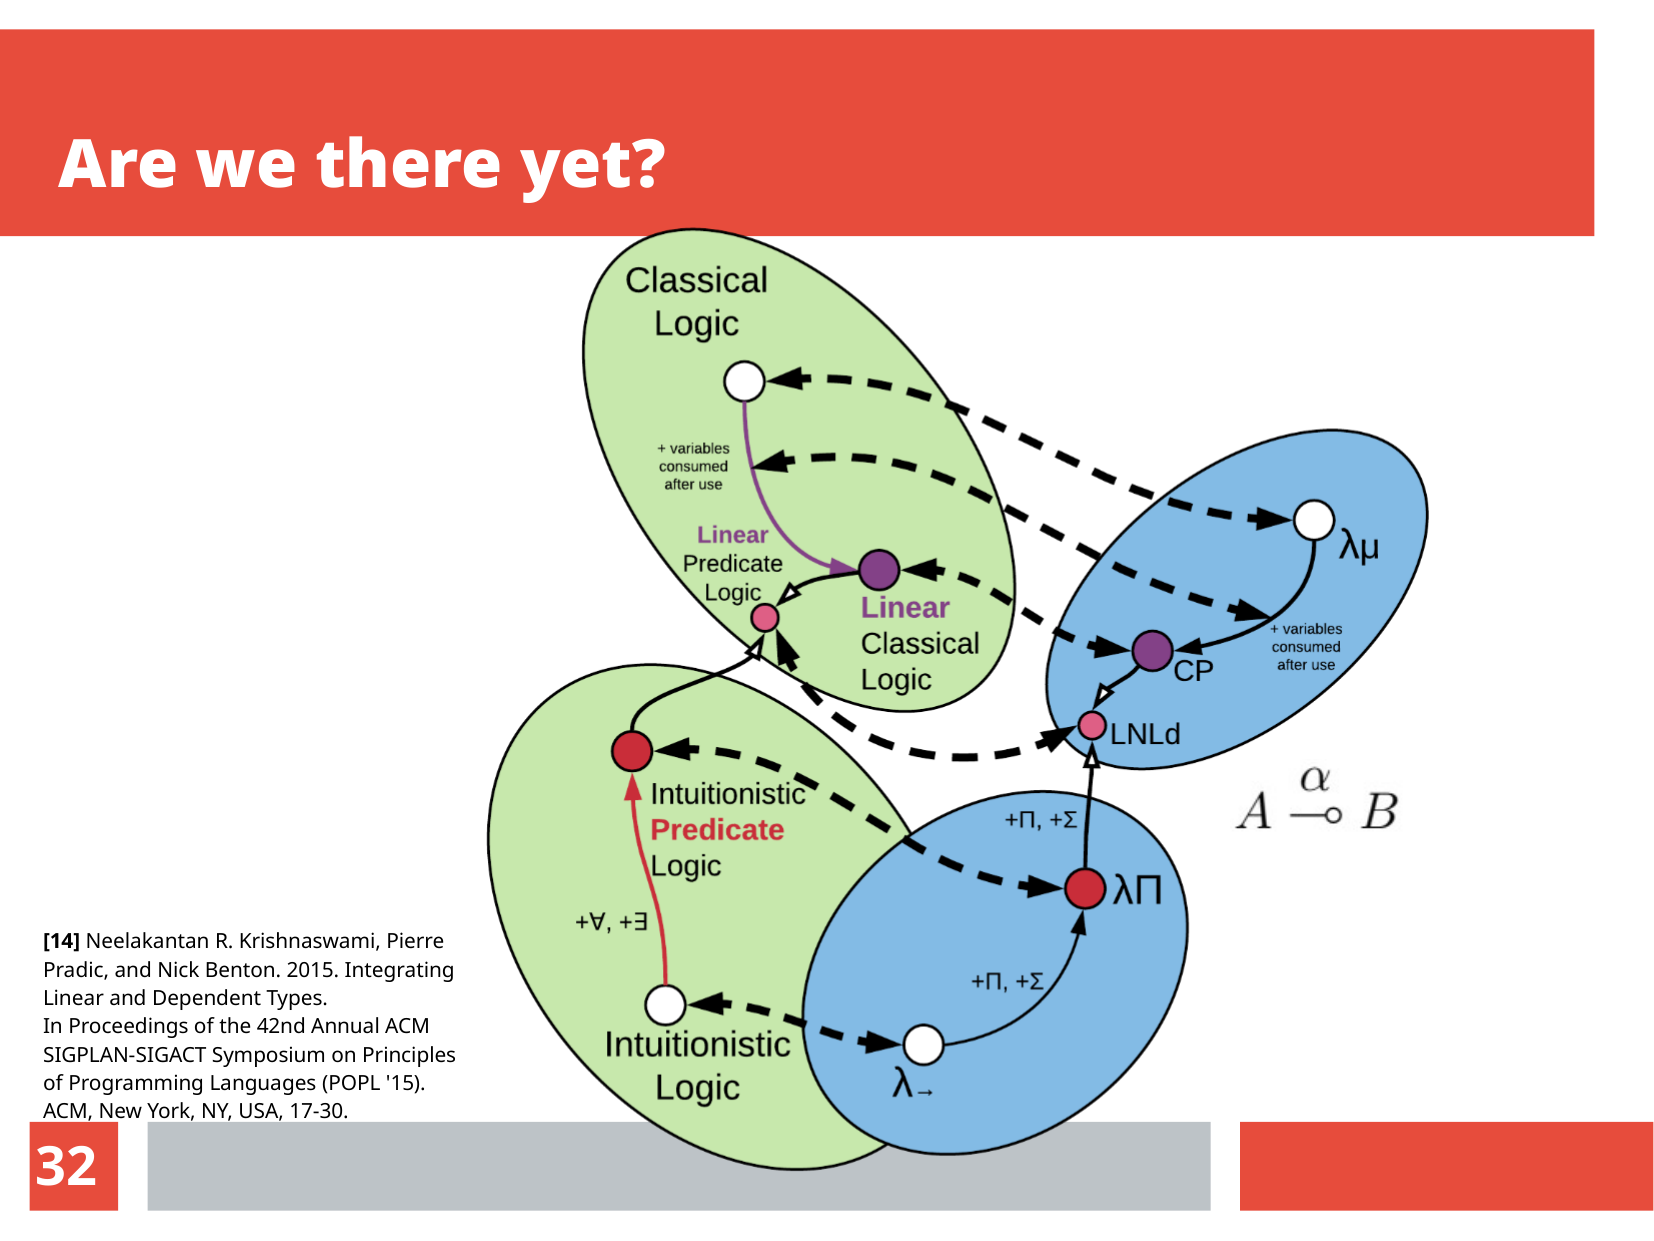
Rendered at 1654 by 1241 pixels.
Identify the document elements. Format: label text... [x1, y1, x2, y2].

title Are we there yet? [59, 58, 1595, 207]
text_box [14] Neelakantan R. Krishnaswami, Pierre Pradic, and Nick Benton. 2015. Integrating Linear and Dependent Types. In Proceedings of the 42nd Annual ACM SIGPLAN-SIGACT Symposium on Principles of Programming Languages (POPL '15). ACM, New York, NY, USA, 17-30. [28, 919, 483, 1129]
picture [327, 86, 1554, 1241]
text_box 32 [20, 1119, 254, 1210]
